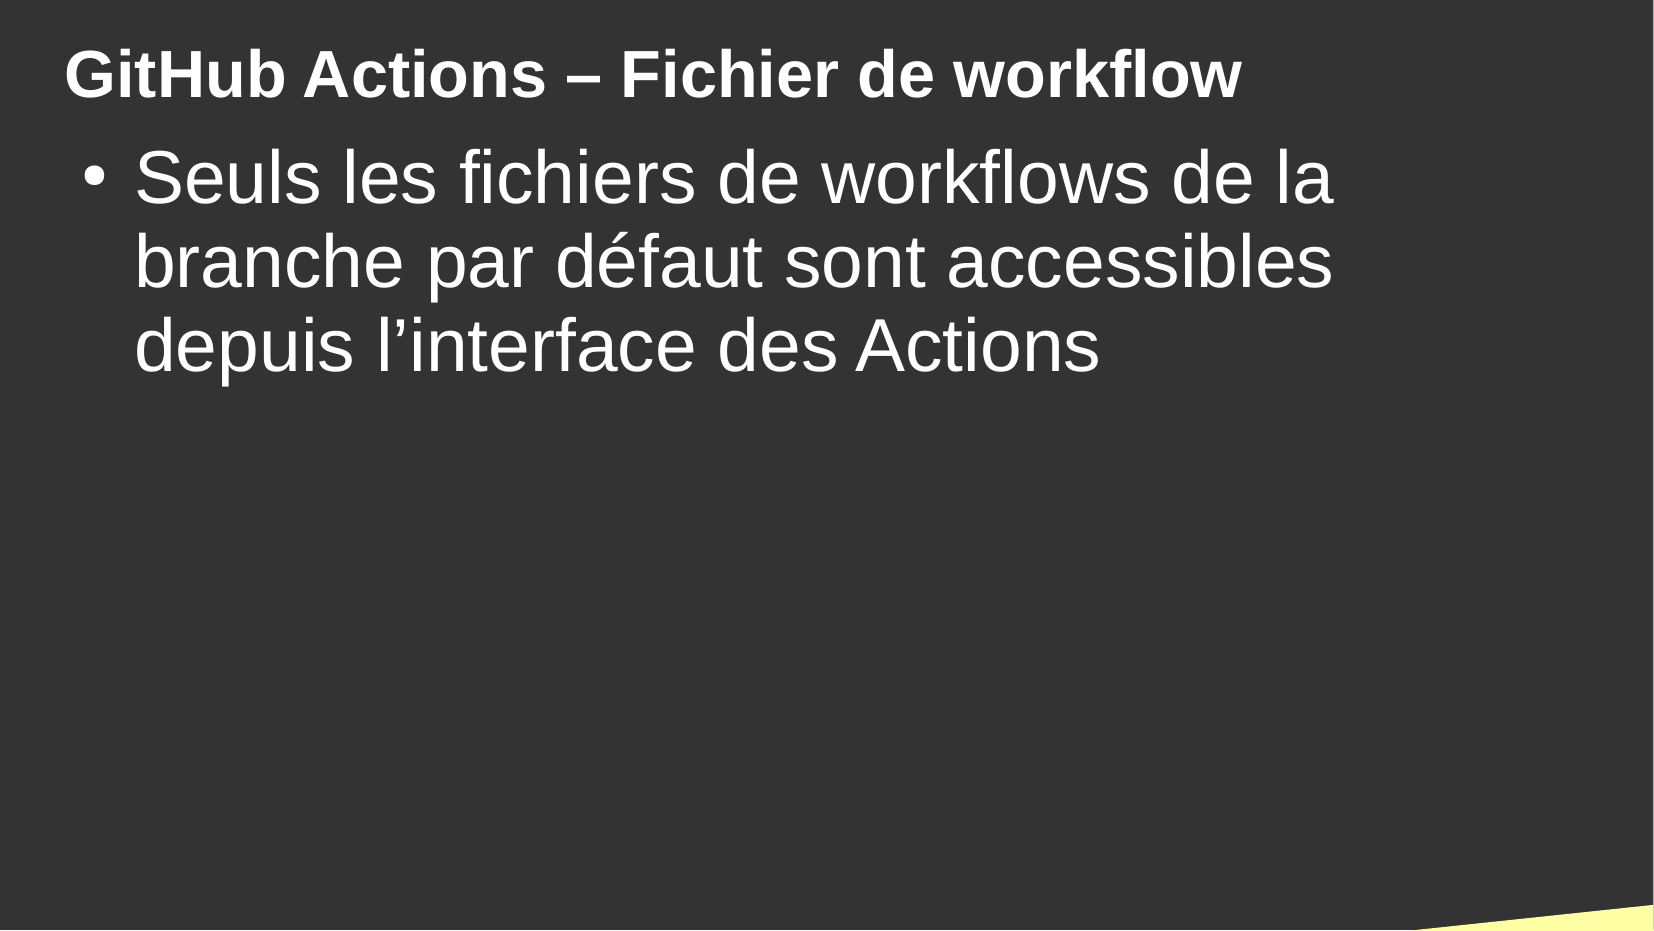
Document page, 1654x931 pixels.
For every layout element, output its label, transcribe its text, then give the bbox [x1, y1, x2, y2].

list Seuls les fichiers de workflows de la branche par défaut sont accessibles depuis l’interface des Actions [63, 135, 1542, 756]
text_box [1406, 904, 1654, 931]
title GitHub Actions – Fichier de workflow [64, 37, 1424, 113]
